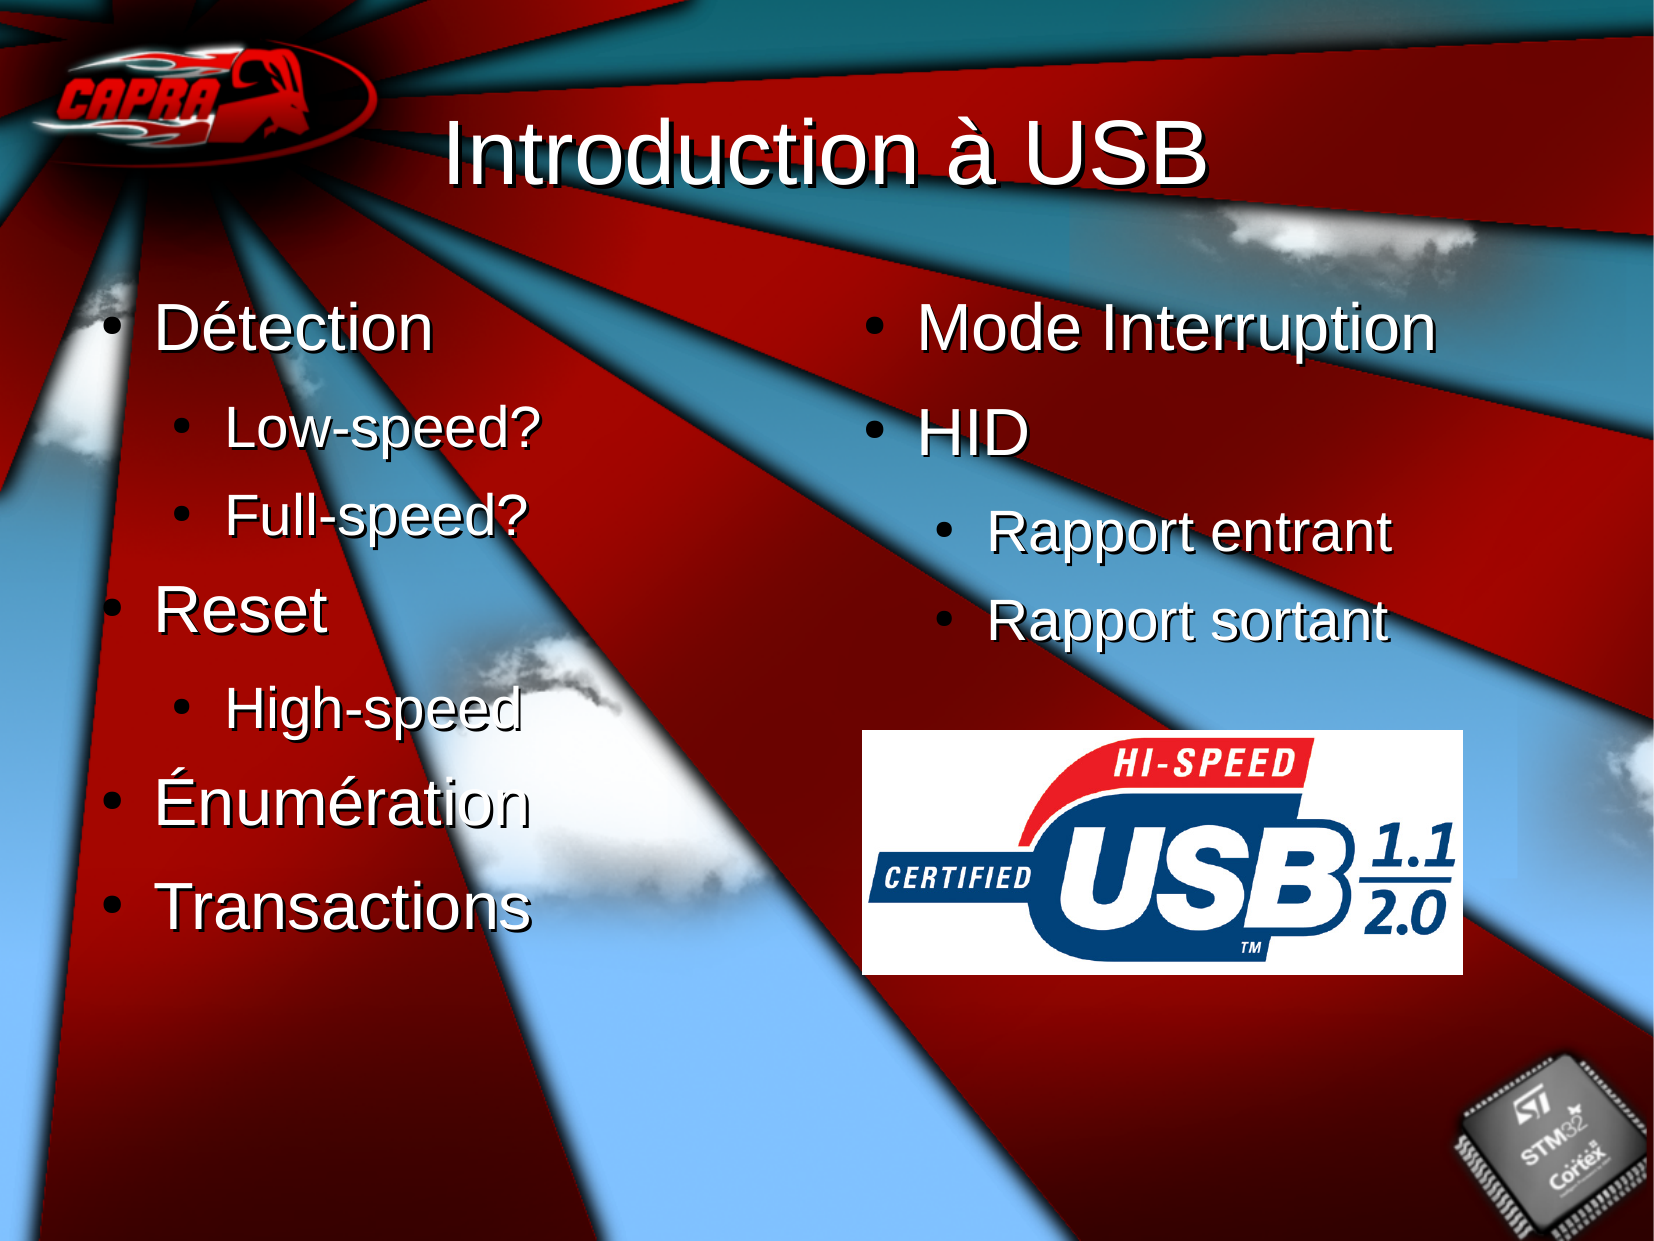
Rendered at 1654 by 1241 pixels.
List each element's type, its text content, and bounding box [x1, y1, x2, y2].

picture [0, 0, 1654, 1241]
list Mode Interruption HID Rapport entrant Rapport sortant [845, 290, 1572, 1094]
list Détection Low-speed? Full-speed? Reset High-speed Énumération Transactions [82, 290, 809, 1109]
title Introduction à USB [82, 49, 1571, 257]
